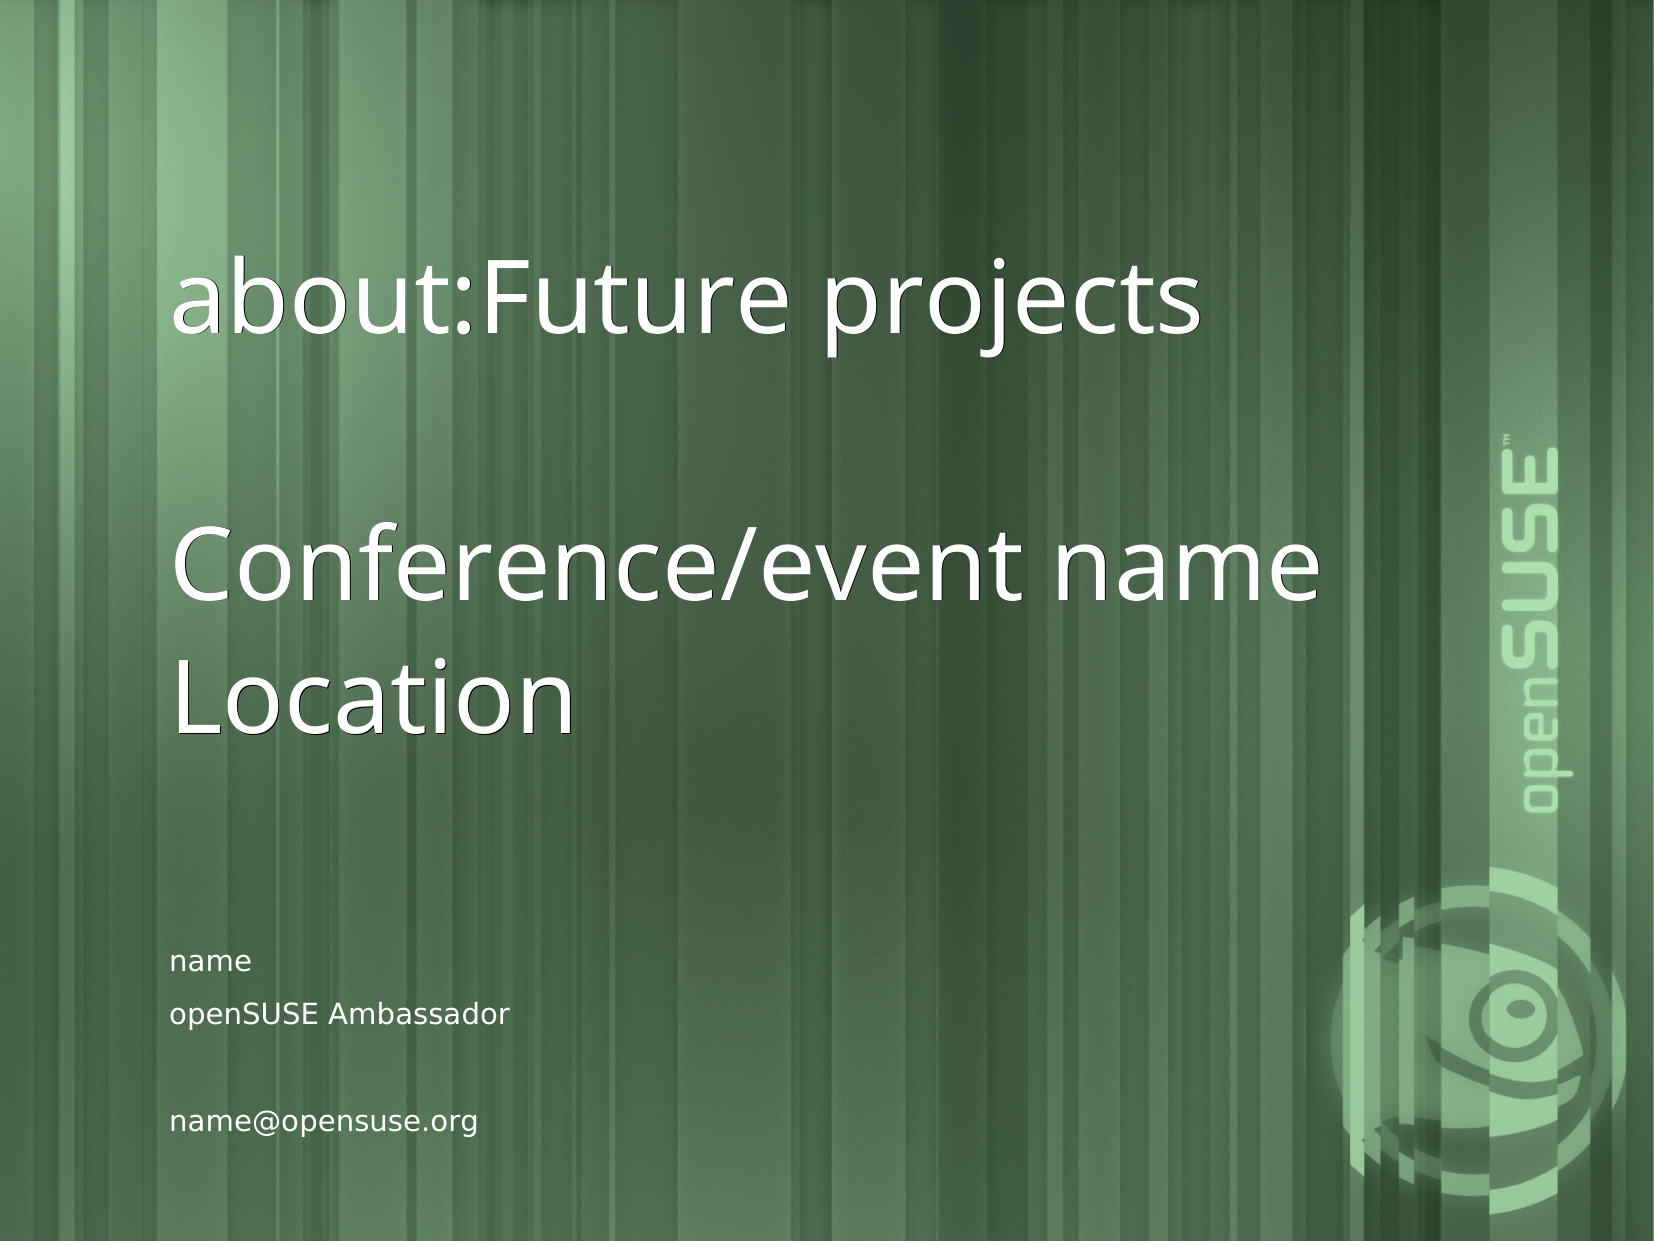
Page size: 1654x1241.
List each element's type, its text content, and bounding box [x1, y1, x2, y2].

title about:Future projects Conference/event name Location [169, 216, 1585, 770]
picture [0, 0, 1654, 1241]
subtitle name openSUSE Ambassador name@opensuse.org [169, 926, 897, 1154]
